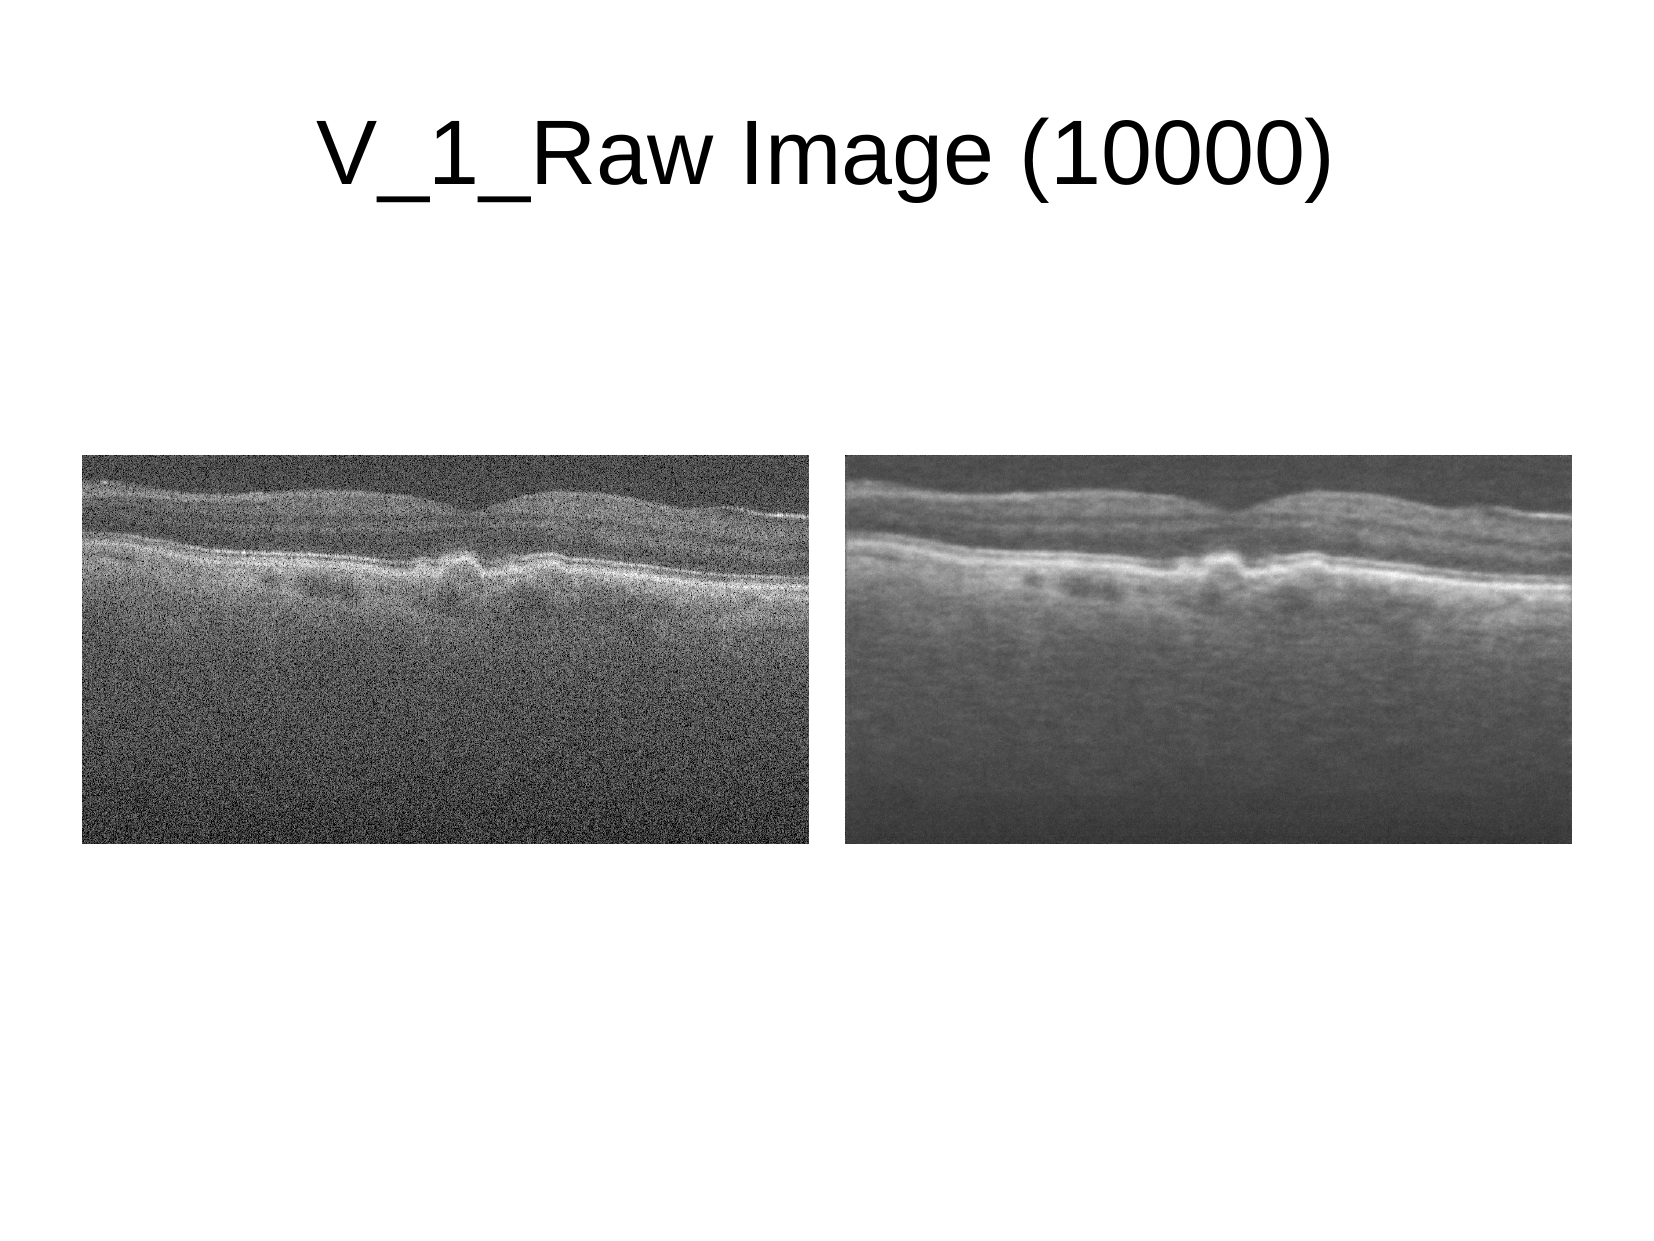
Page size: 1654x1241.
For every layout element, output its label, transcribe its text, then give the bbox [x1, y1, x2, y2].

picture [845, 455, 1572, 845]
title V_1_Raw Image (10000) [82, 49, 1571, 257]
picture [82, 455, 809, 845]
